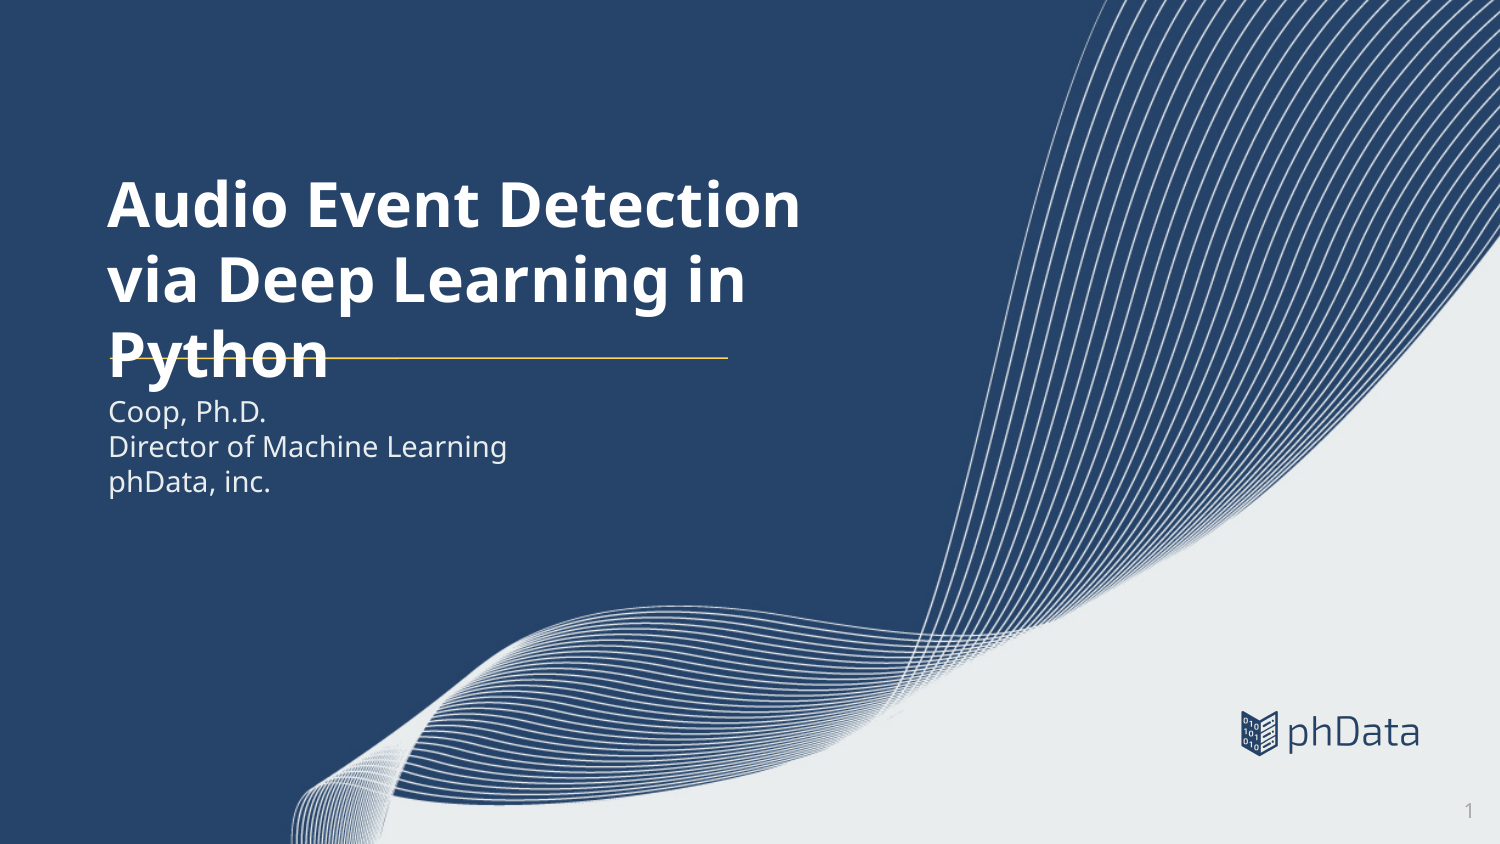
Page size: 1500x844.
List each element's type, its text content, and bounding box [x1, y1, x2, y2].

title Audio Event Detection via Deep Learning in Python [93, 150, 907, 424]
picture [0, 0, 1500, 844]
subtitle Coop, Ph.D. Director of Machine Learning phData, inc. [93, 378, 836, 450]
slide_number <number> [1400, 779, 1491, 844]
